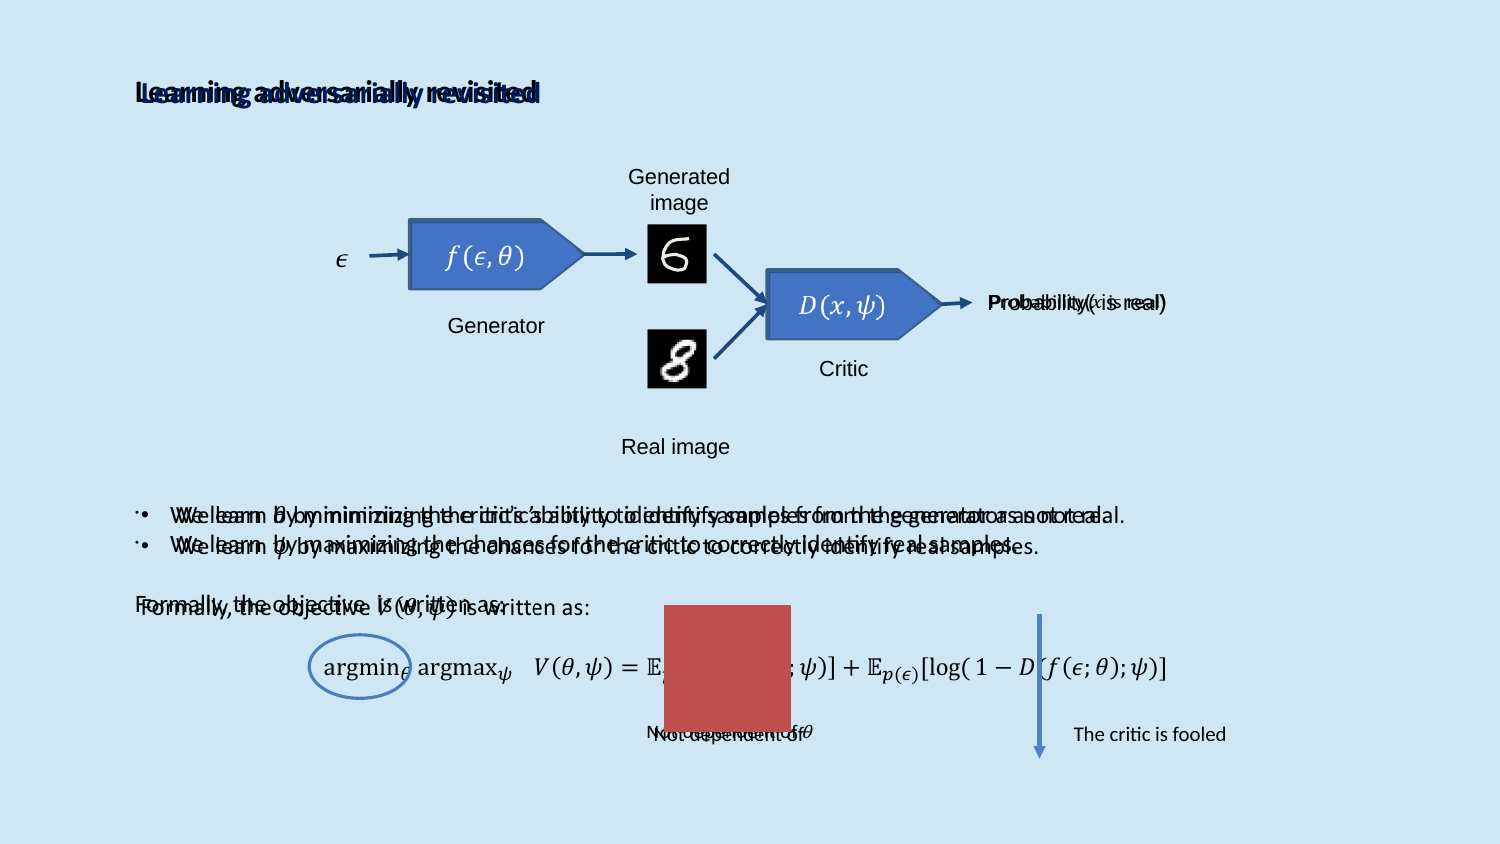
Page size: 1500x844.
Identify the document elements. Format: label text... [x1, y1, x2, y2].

text_box [120, 64, 1364, 754]
picture [637, 223, 715, 293]
text_box Generator [409, 304, 583, 346]
text_box Critic [757, 347, 931, 389]
text_box [311, 637, 408, 696]
picture [637, 320, 715, 398]
text_box The critic is fooled [1058, 713, 1317, 754]
text_box Real image [579, 425, 772, 467]
text_box Generated image [583, 155, 776, 223]
